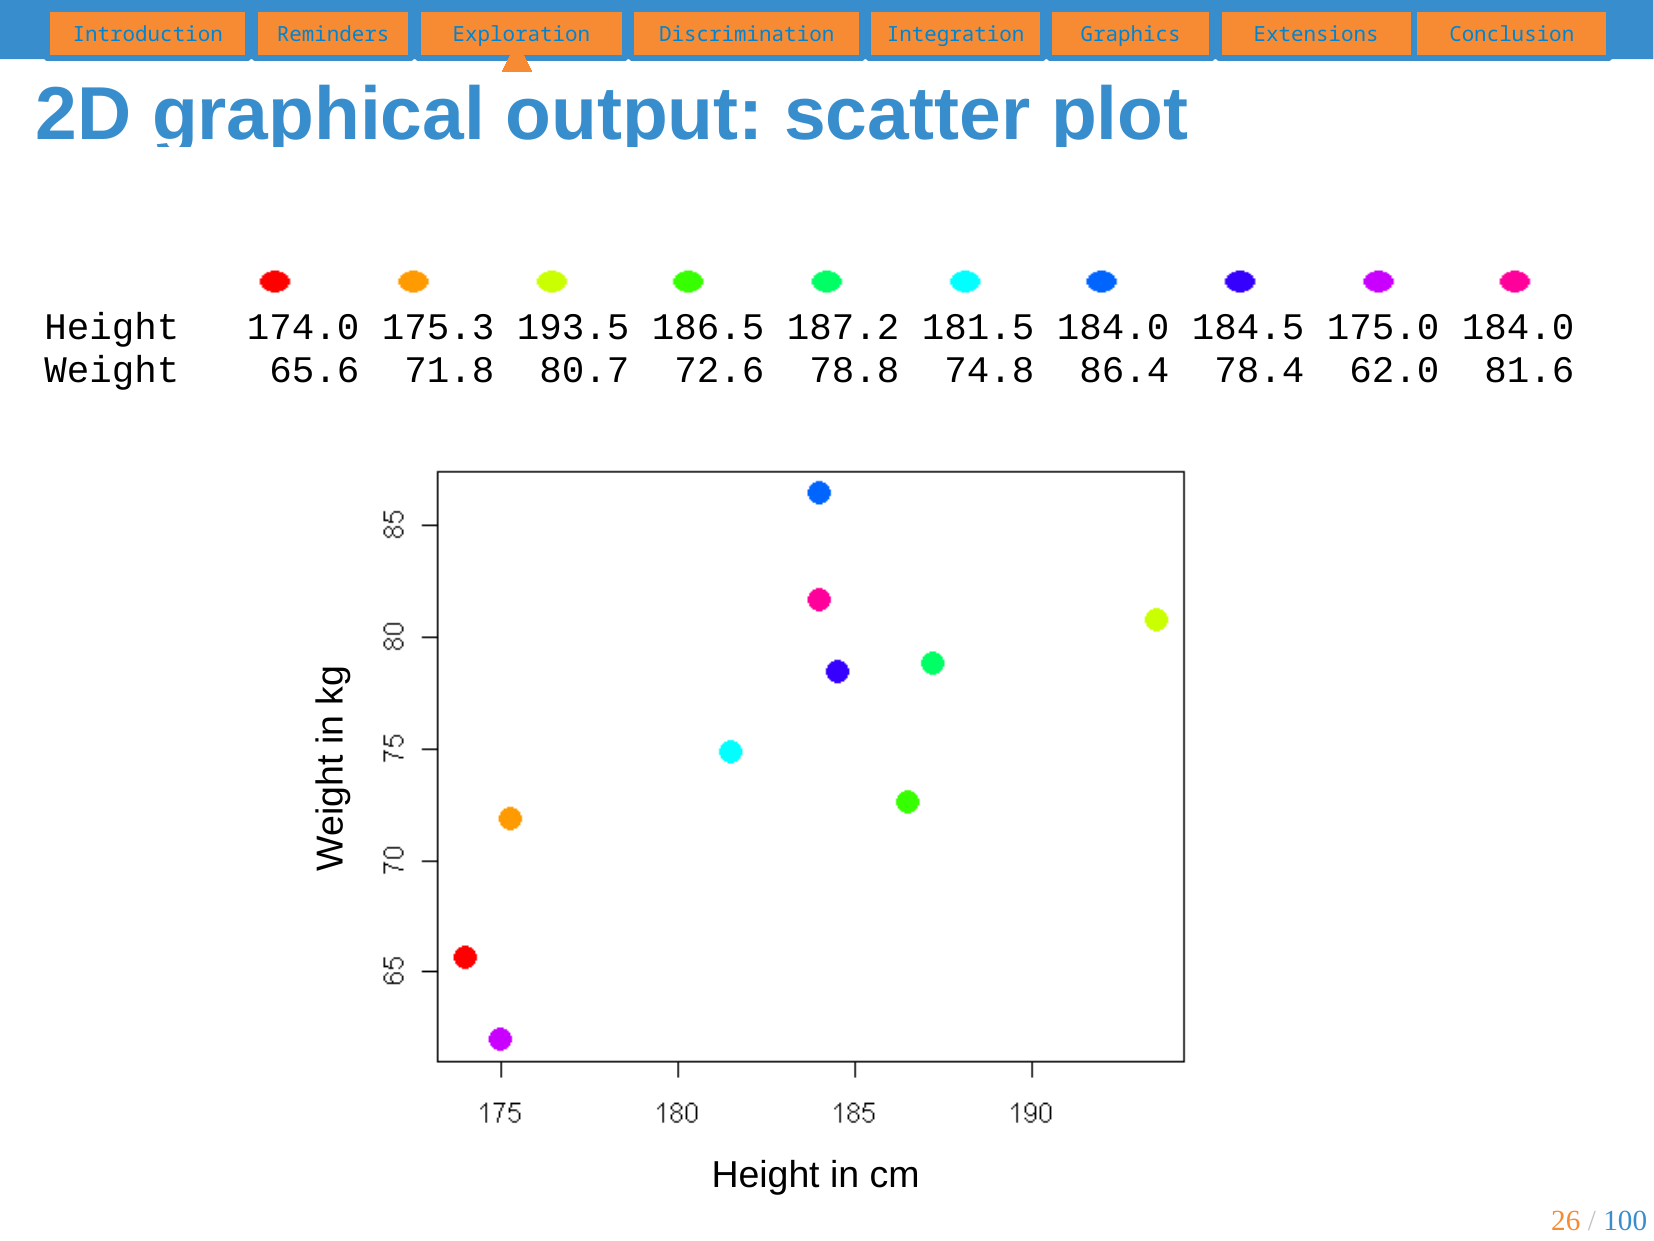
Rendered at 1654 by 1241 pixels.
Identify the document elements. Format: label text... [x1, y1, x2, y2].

text_box Height 174.0 175.3 193.5 186.5 187.2 181.5 184.0 184.5 175.0 184.0 Weight 65.6 71.8 80.7 72.6 78.8 74.8 86.4 78.4 62.0 81.6 [29, 301, 1595, 407]
picture [57, 147, 1654, 1225]
text_box Height in cm [696, 1145, 963, 1205]
text_box [502, 41, 532, 72]
text_box Weight in kg [301, 649, 361, 886]
title 2D graphical output: scatter plot [35, 61, 1571, 166]
